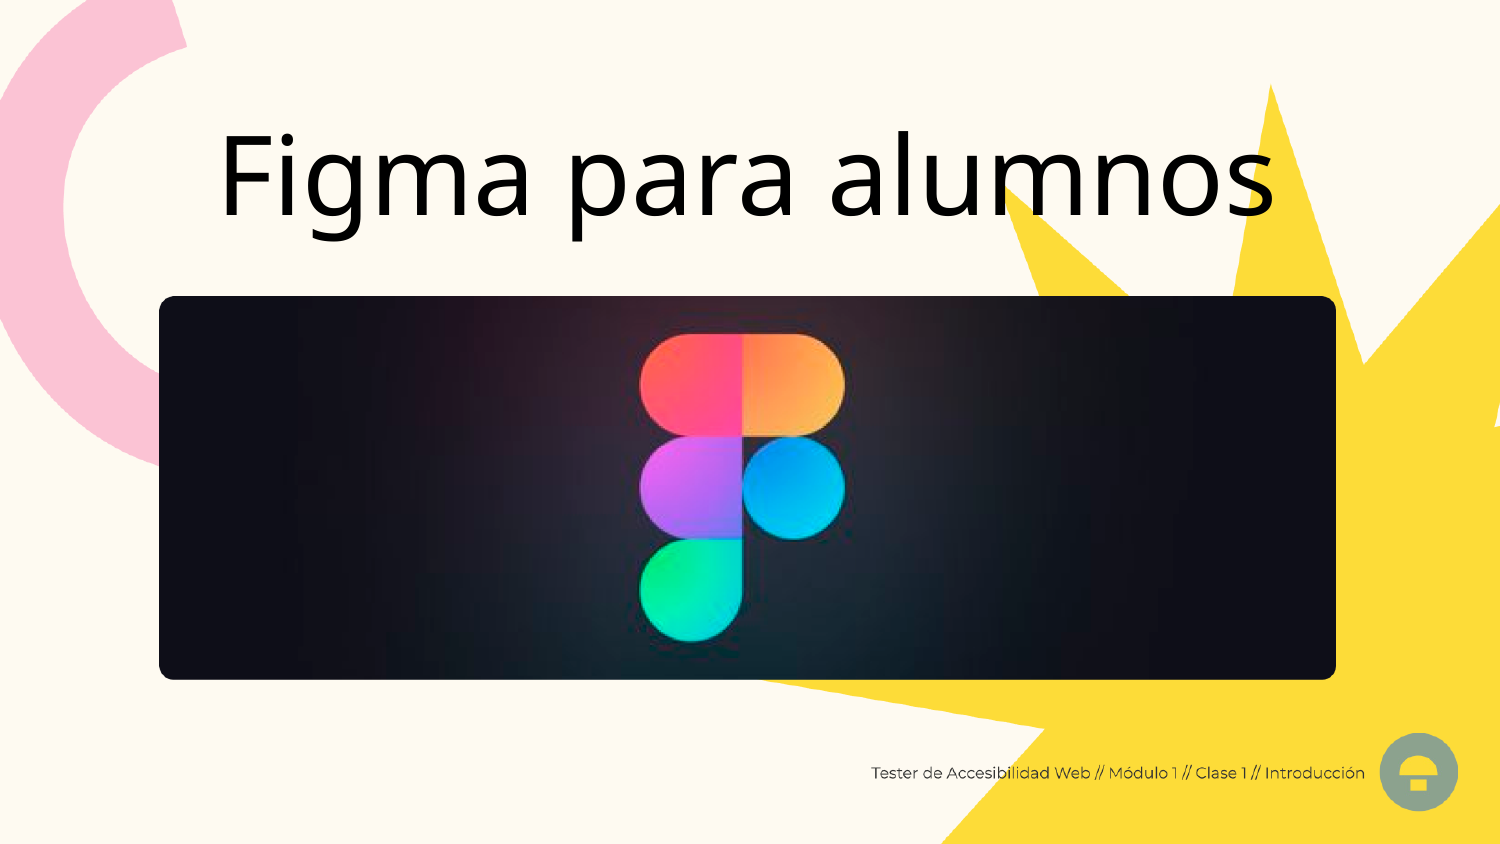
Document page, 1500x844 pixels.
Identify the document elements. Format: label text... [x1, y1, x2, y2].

text_box Figma para alumnos [34, 89, 1461, 253]
picture [0, 0, 1500, 844]
